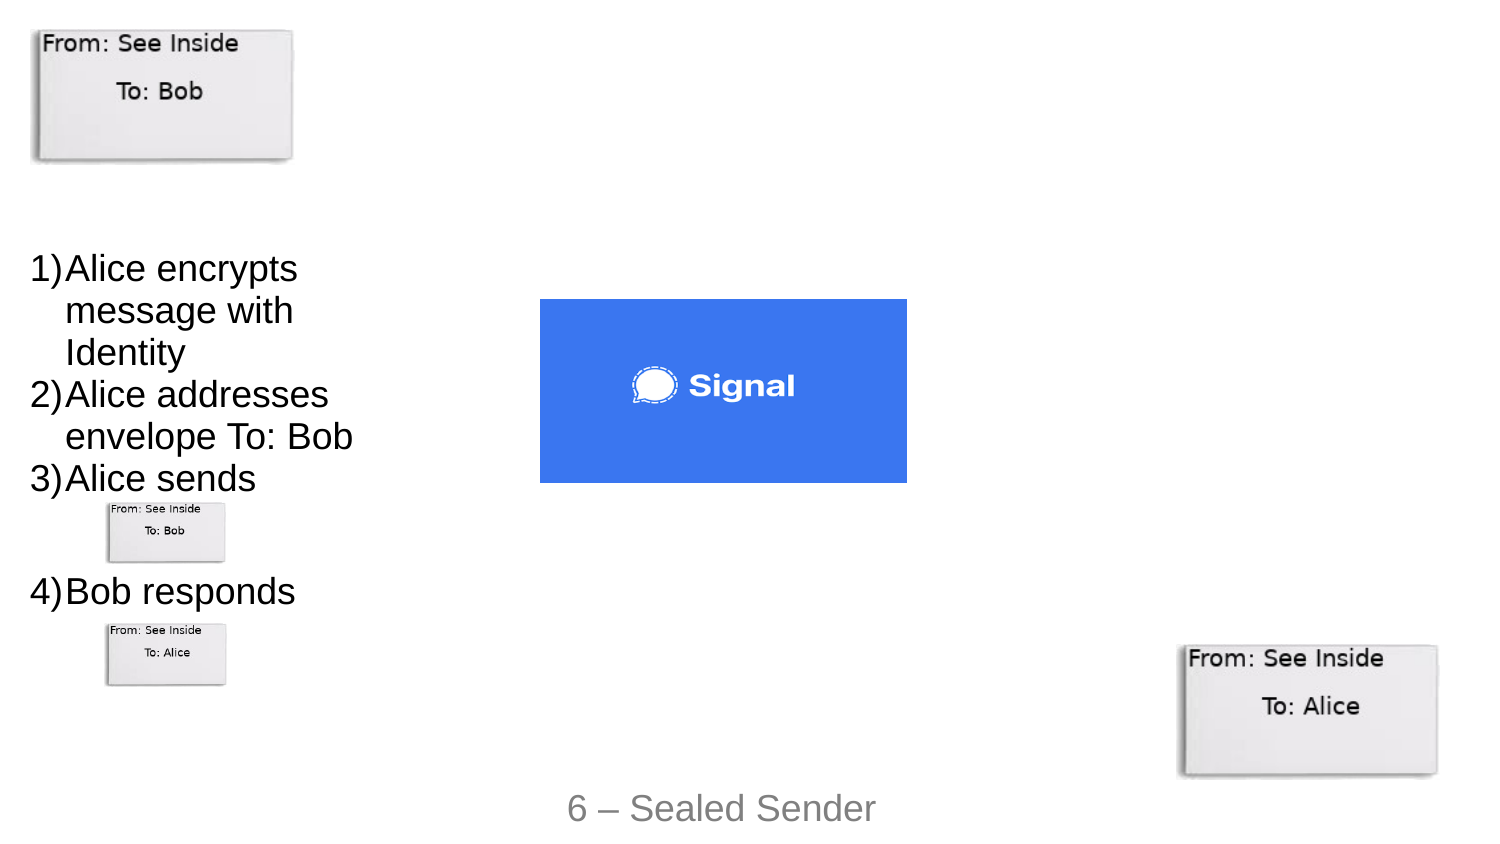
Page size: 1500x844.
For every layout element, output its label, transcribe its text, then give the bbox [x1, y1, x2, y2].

picture [540, 299, 907, 483]
text_box 6 – Sealed Sender [552, 779, 892, 837]
picture [104, 623, 227, 687]
picture [105, 502, 226, 564]
text_box Alice encrypts message with Identity Alice addresses envelope To: Bob Alice sends Bob responds [15, 240, 421, 620]
picture [30, 29, 295, 165]
picture [1176, 644, 1440, 780]
